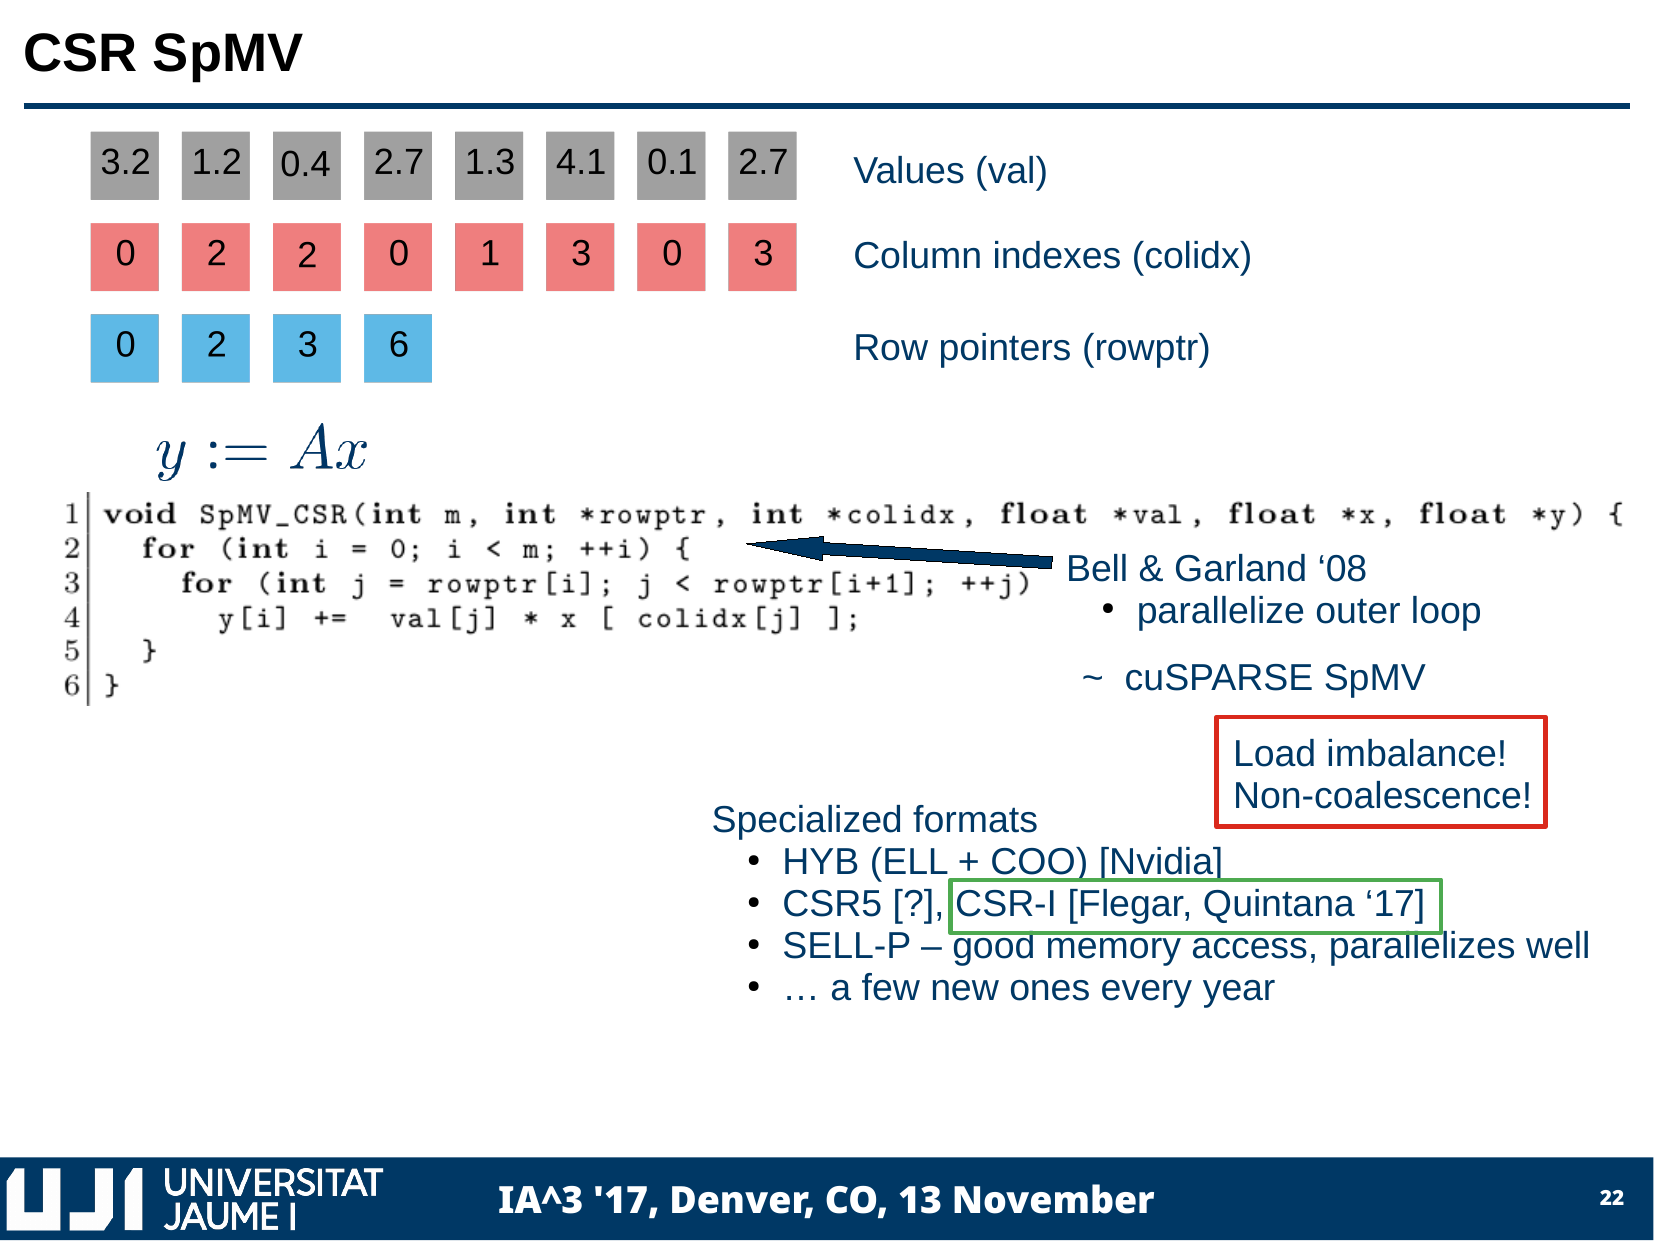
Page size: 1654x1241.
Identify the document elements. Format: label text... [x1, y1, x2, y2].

text_box Specialized formats HYB (ELL + COO) [Nvidia] CSR5 [?], CSR-I [Flegar, Quintana ‘17] SELL-P – good memory access, parallelizes well … a few new ones every year [696, 791, 1606, 1017]
picture [156, 423, 367, 481]
text_box Row pointers (rowptr) [838, 318, 1226, 376]
picture [83, 124, 804, 390]
text_box Column indexes (colidx) [838, 227, 1268, 284]
title CSR SpMV [23, 0, 1630, 107]
text_box Load imbalance! Non-coalescence! [1219, 725, 1543, 791]
text_box ~ cuSPARSE SpMV [1067, 648, 1441, 706]
text_box Bell & Garland ‘08 parallelize outer loop [1051, 539, 1497, 639]
text_box [746, 536, 1053, 569]
text_box Specialized formats HYB (ELL + COO) [Nvidia] CSR5 [?], CSR-I [Flegar, Quintana ‘17] SELL-P – good memory access, parallelizes well … a few new ones every year [1219, 791, 1543, 824]
picture [56, 492, 1630, 706]
text_box Values (val) [838, 141, 1063, 199]
picture [0, 1158, 390, 1241]
